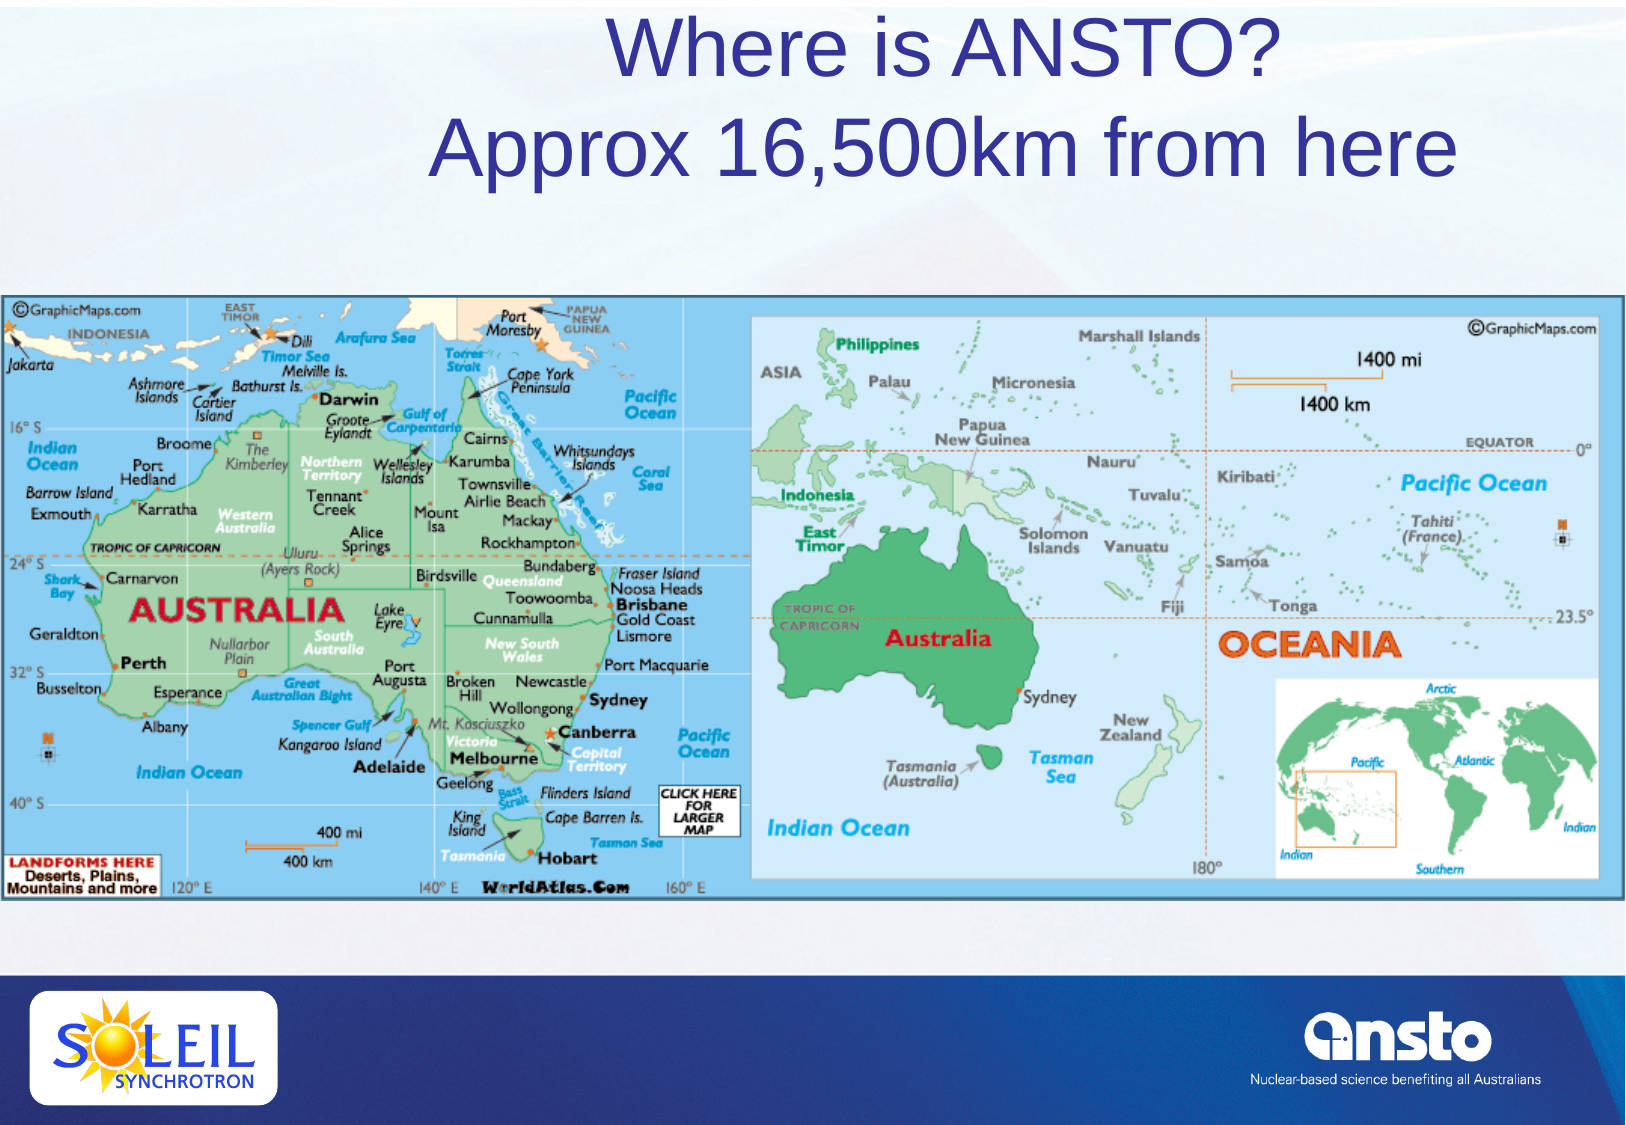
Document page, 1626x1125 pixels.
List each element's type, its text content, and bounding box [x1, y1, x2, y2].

title Where is ANSTO? Approx 16,500km from here [340, 0, 1549, 202]
picture [0, 7, 1626, 1125]
